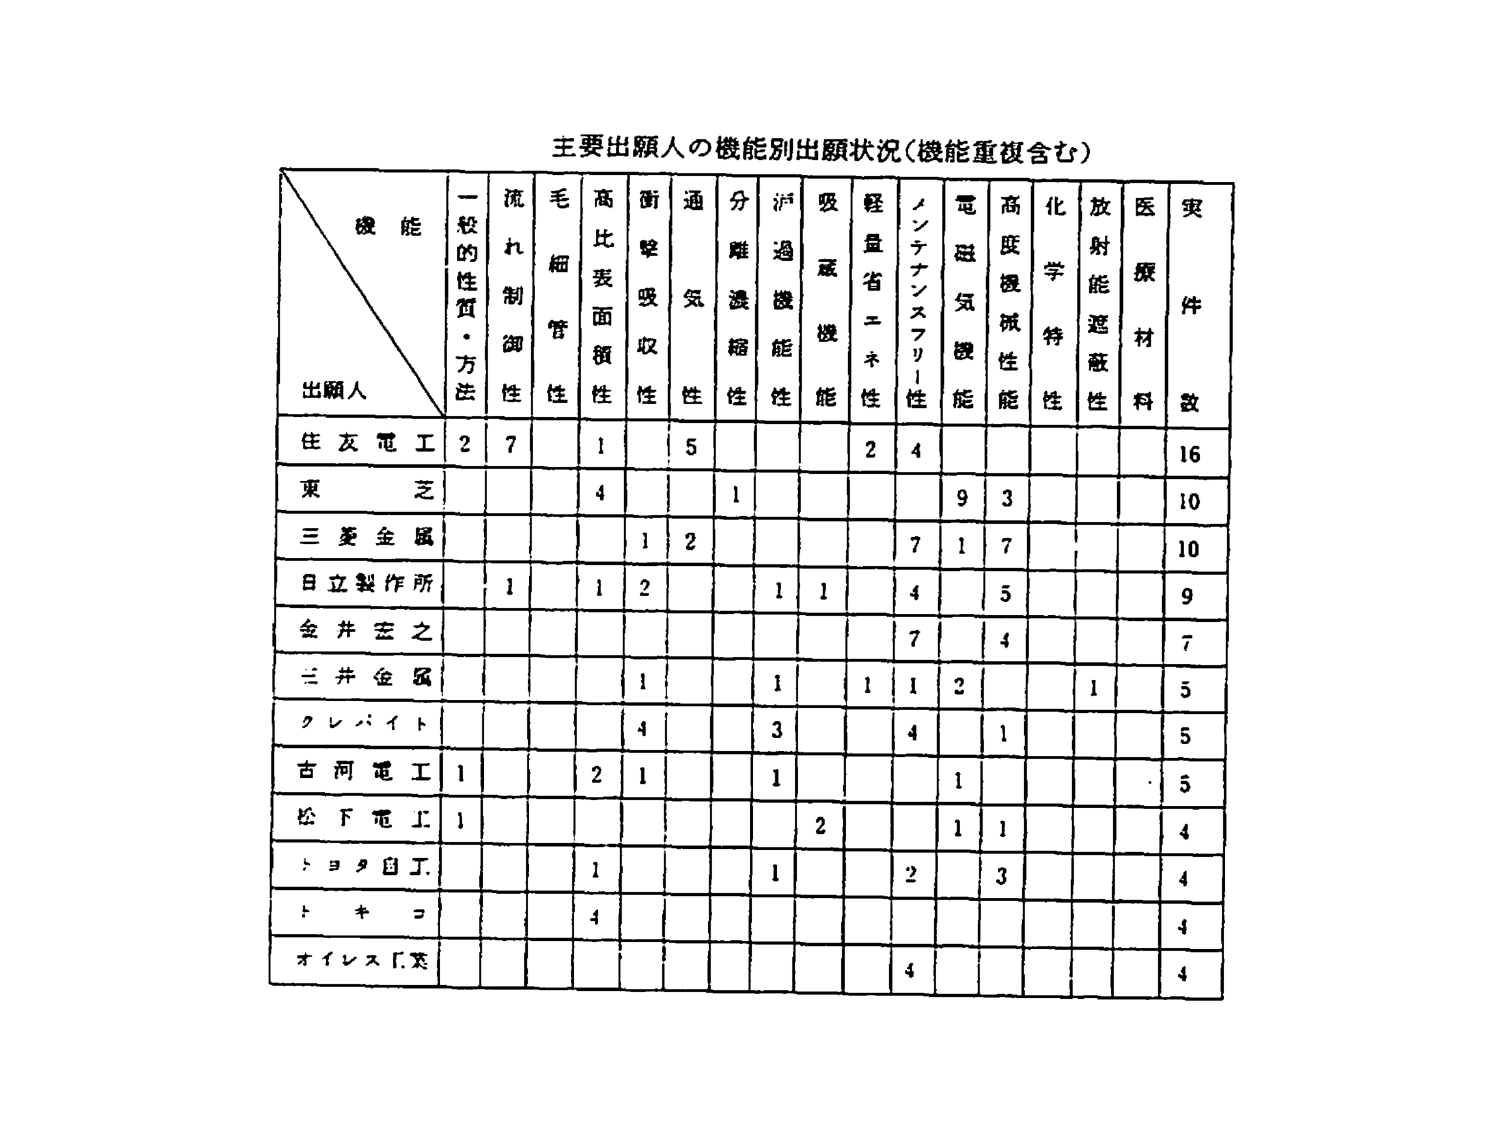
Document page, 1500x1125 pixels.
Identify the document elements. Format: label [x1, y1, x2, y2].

picture [246, 111, 1261, 1030]
